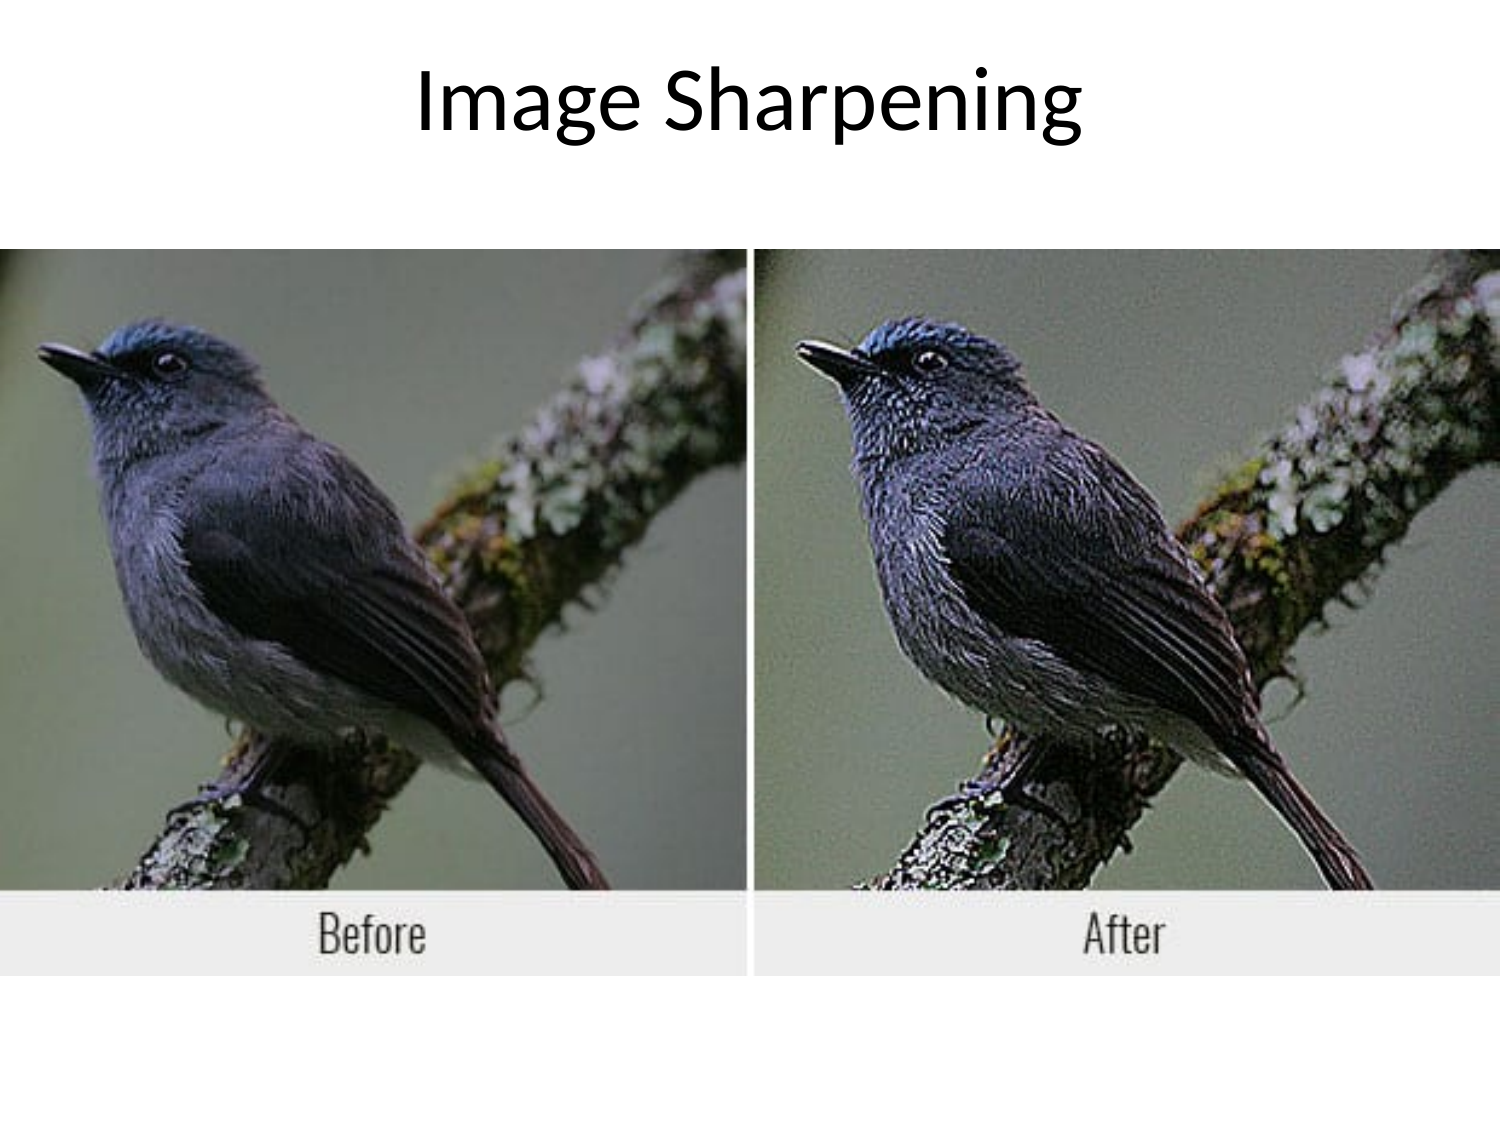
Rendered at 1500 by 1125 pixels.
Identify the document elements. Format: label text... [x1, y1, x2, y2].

picture [0, 249, 1500, 976]
title Image Sharpening [75, 0, 1425, 188]
